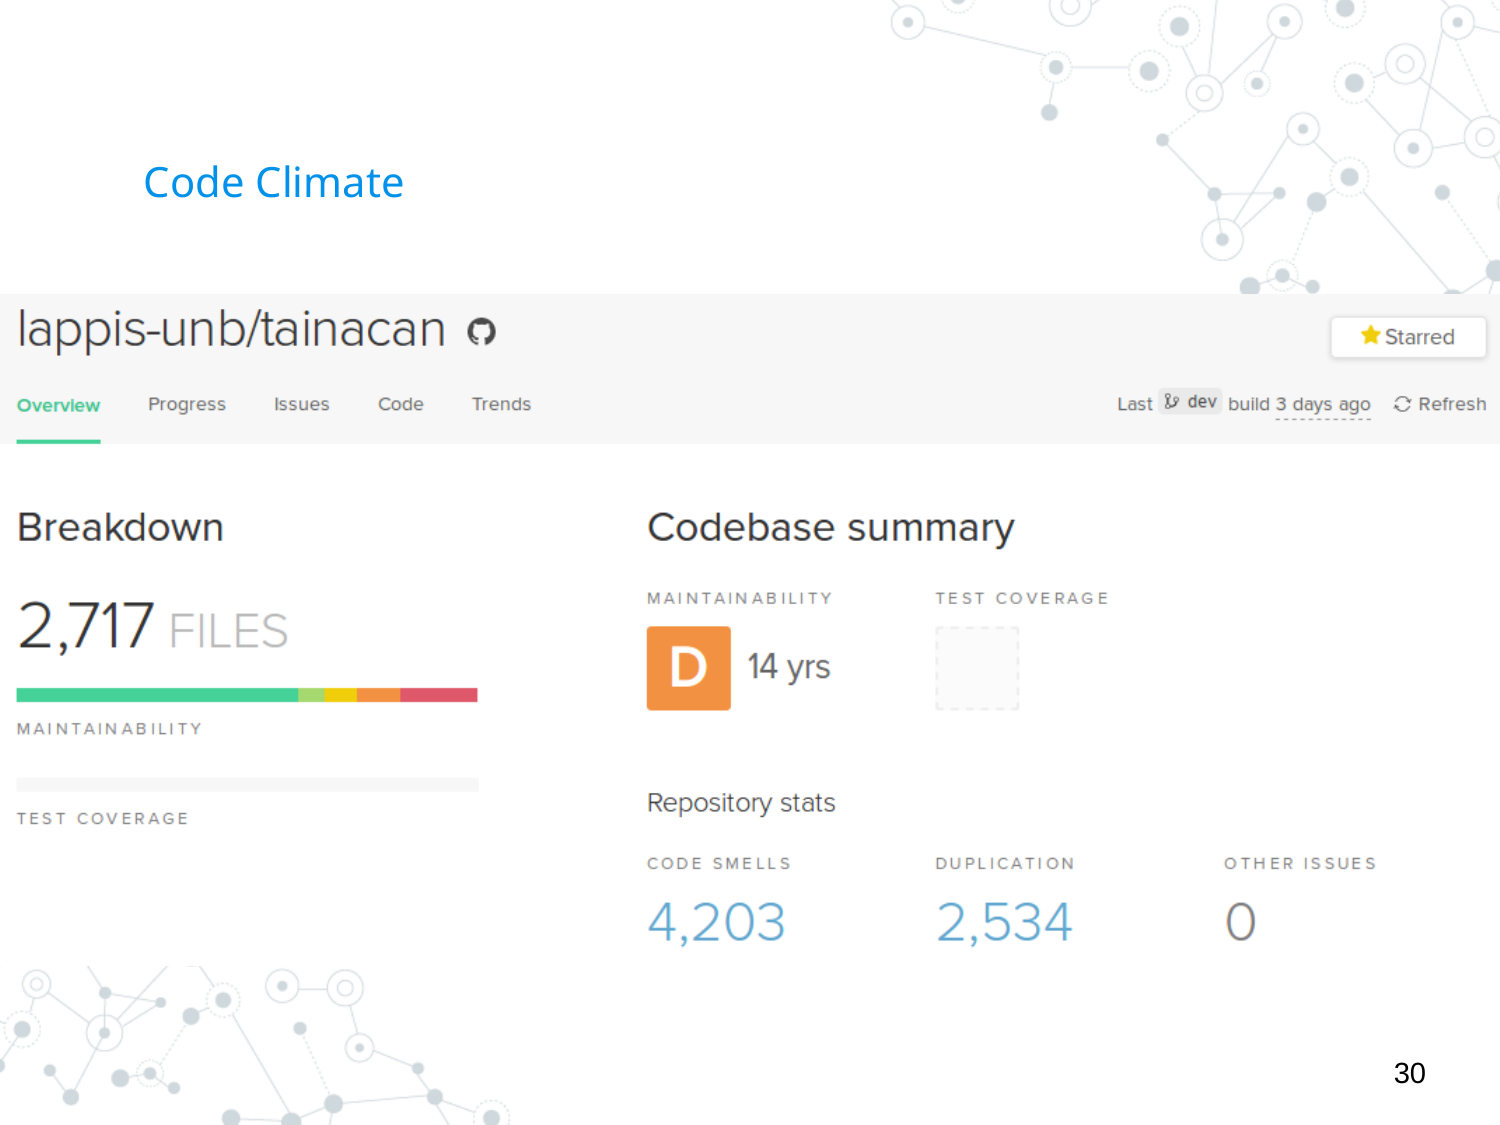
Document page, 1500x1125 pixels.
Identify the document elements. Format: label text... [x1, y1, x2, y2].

title Code Climate [128, 67, 1372, 222]
slide_number <number> [1378, 1038, 1469, 1125]
picture [0, 0, 1500, 1125]
